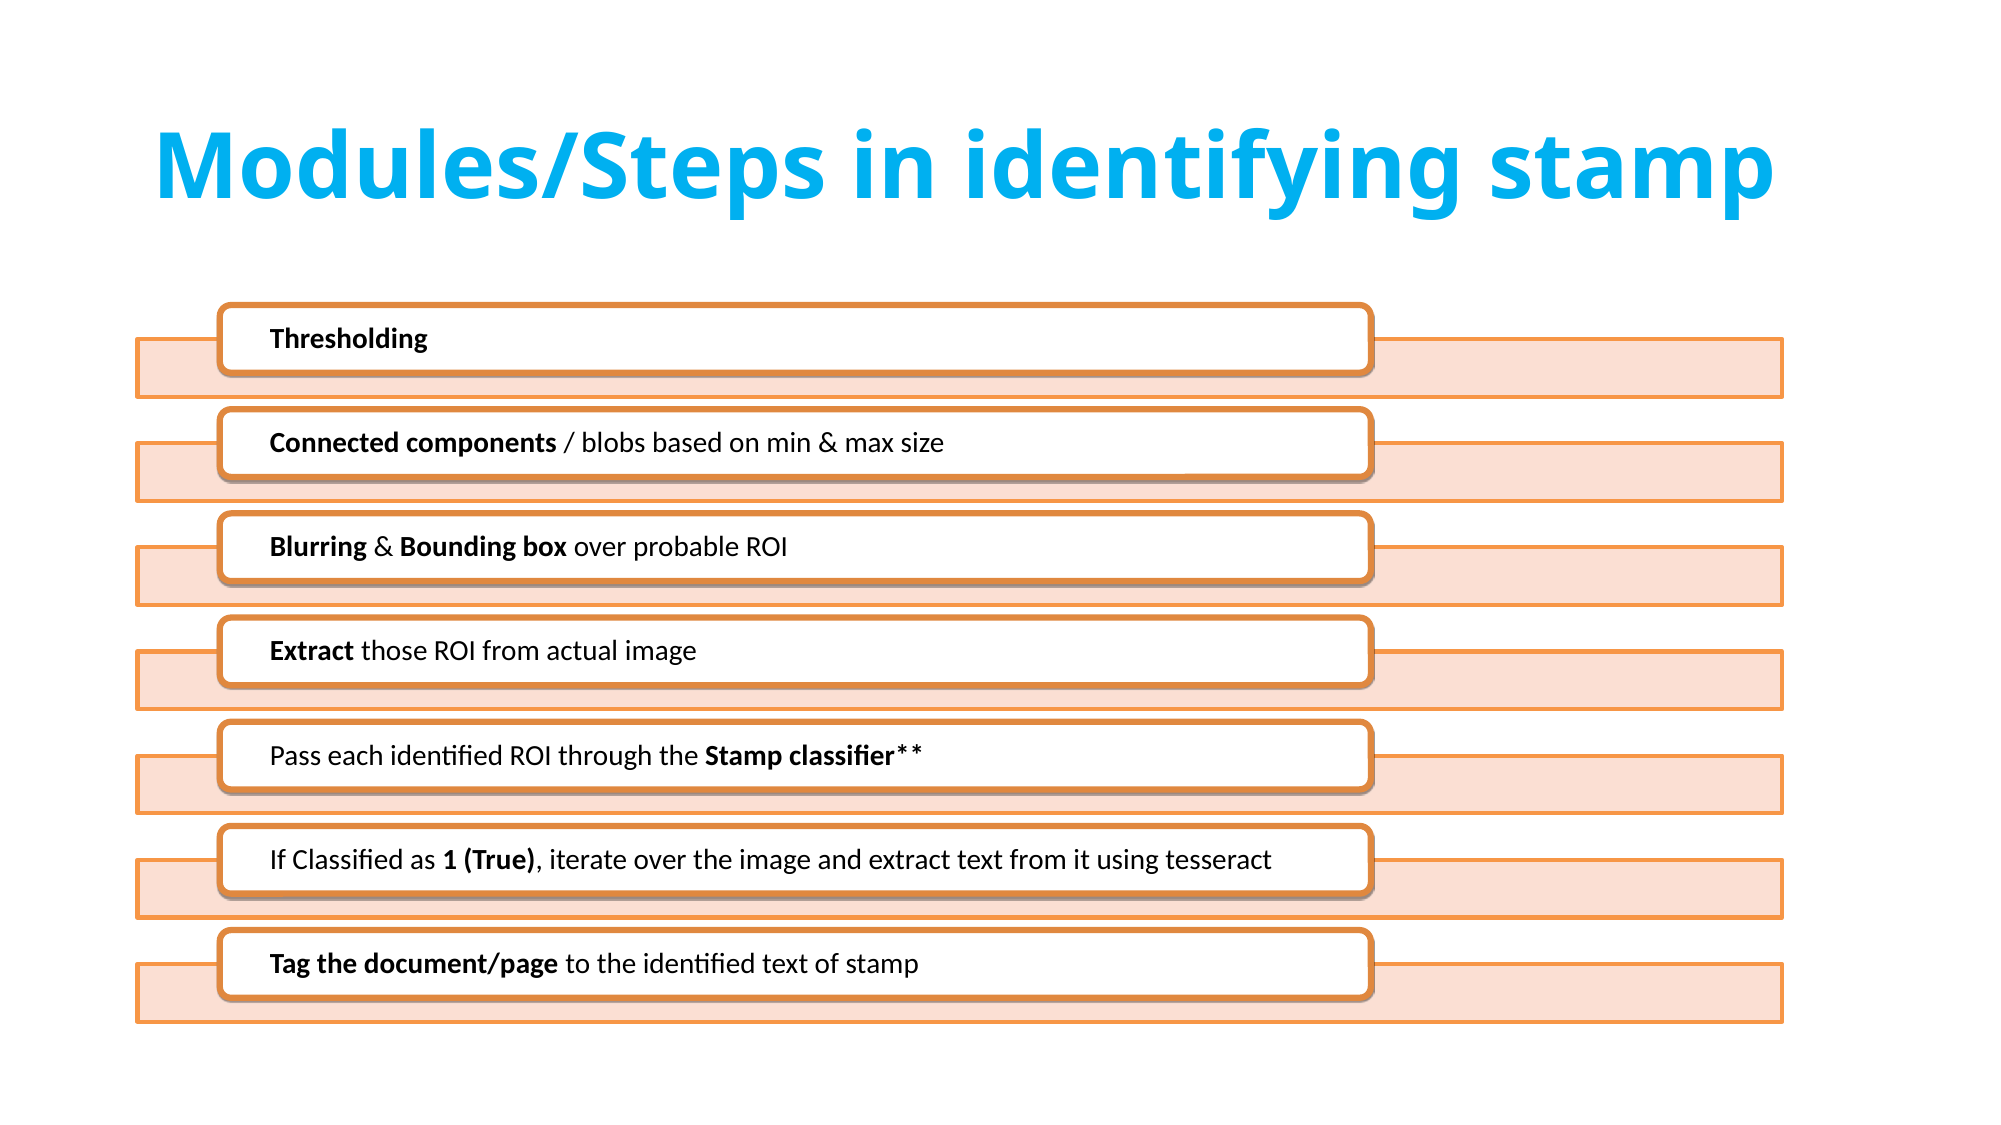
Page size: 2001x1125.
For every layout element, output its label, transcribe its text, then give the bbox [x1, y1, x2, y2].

text_box Extract those ROI from actual image [219, 617, 1371, 686]
text_box [137, 338, 1782, 397]
text_box [137, 963, 1782, 1022]
text_box If Classified as 1 (True), iterate over the image and extract text from it using tesseract [219, 825, 1371, 894]
text_box [137, 547, 1782, 606]
text_box [137, 859, 1782, 918]
text_box [137, 755, 1782, 814]
text_box Pass each identified ROI through the Stamp classifier** [219, 721, 1371, 790]
text_box Modules/Steps in identifying stamp [137, 59, 1863, 278]
text_box Blurring & Bounding box over probable ROI [219, 513, 1371, 582]
text_box [137, 651, 1782, 710]
text_box [137, 443, 1782, 501]
text_box Tag the document/page to the identified text of stamp [219, 930, 1371, 998]
text_box Connected components / blobs based on min & max size [219, 409, 1371, 477]
text_box Thresholding [219, 305, 1371, 373]
